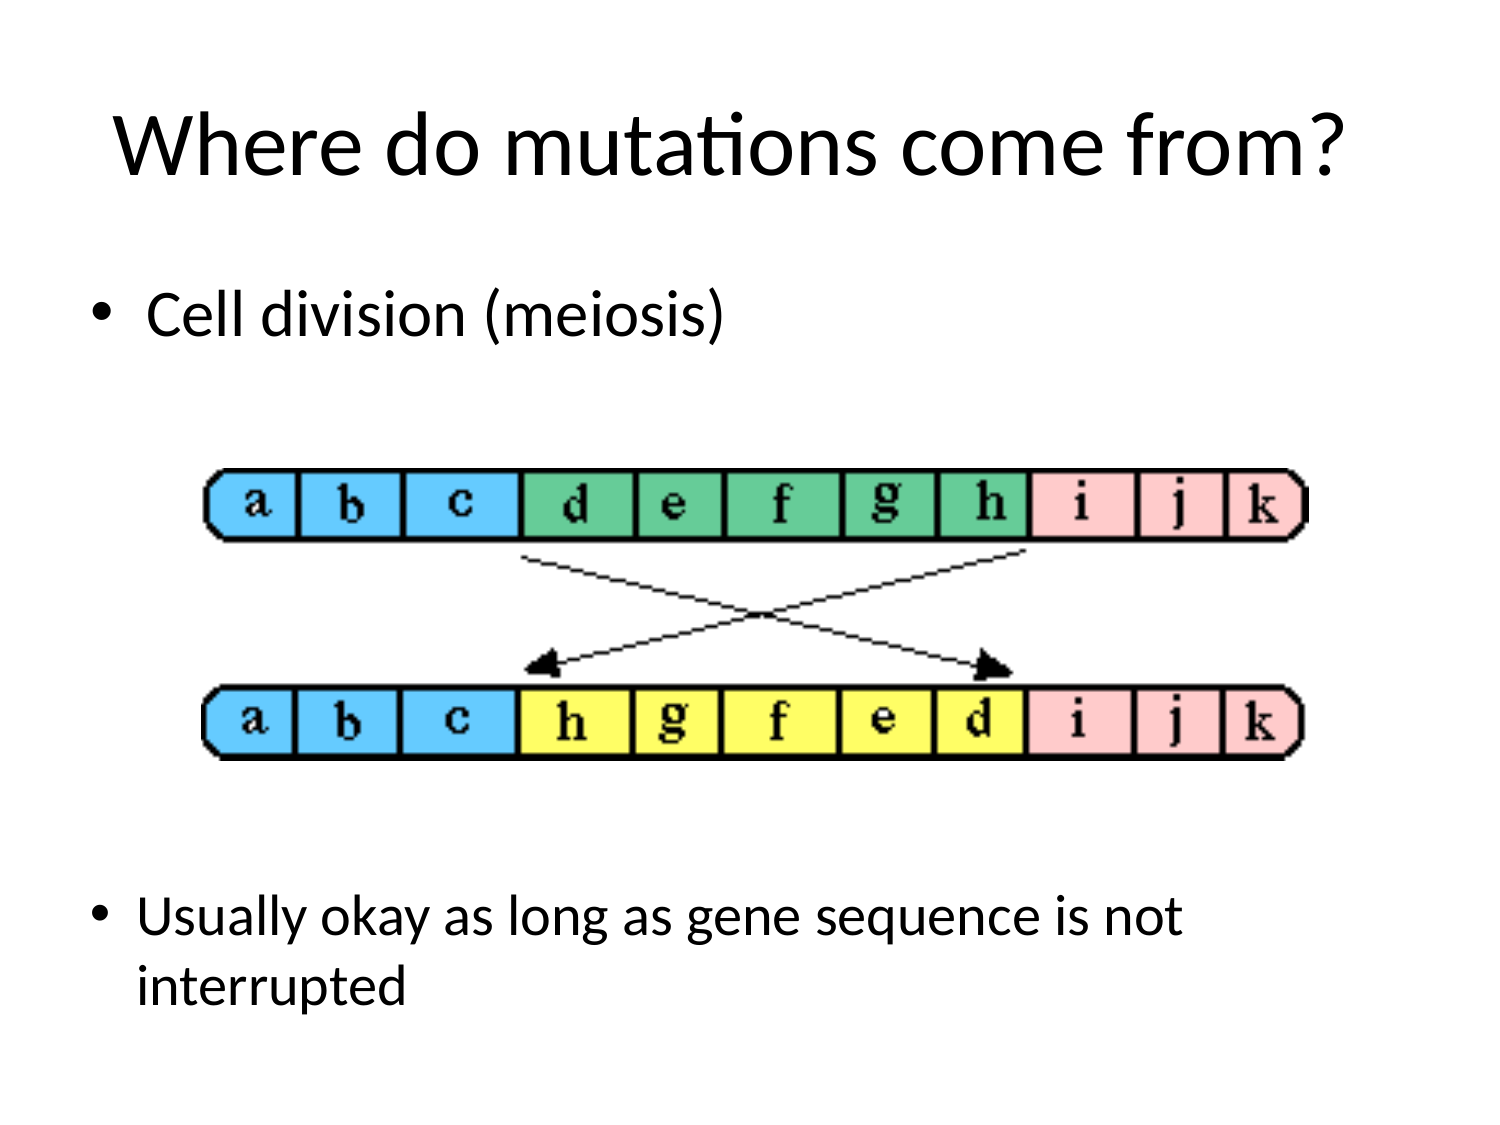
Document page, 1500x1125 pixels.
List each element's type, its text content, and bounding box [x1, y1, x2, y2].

picture [201, 468, 1309, 761]
text_box Usually okay as long as gene sequence is not interrupted [74, 870, 1340, 1025]
title Where do mutations come from? [75, 45, 1425, 233]
list Cell division (meiosis) [75, 262, 1425, 1005]
